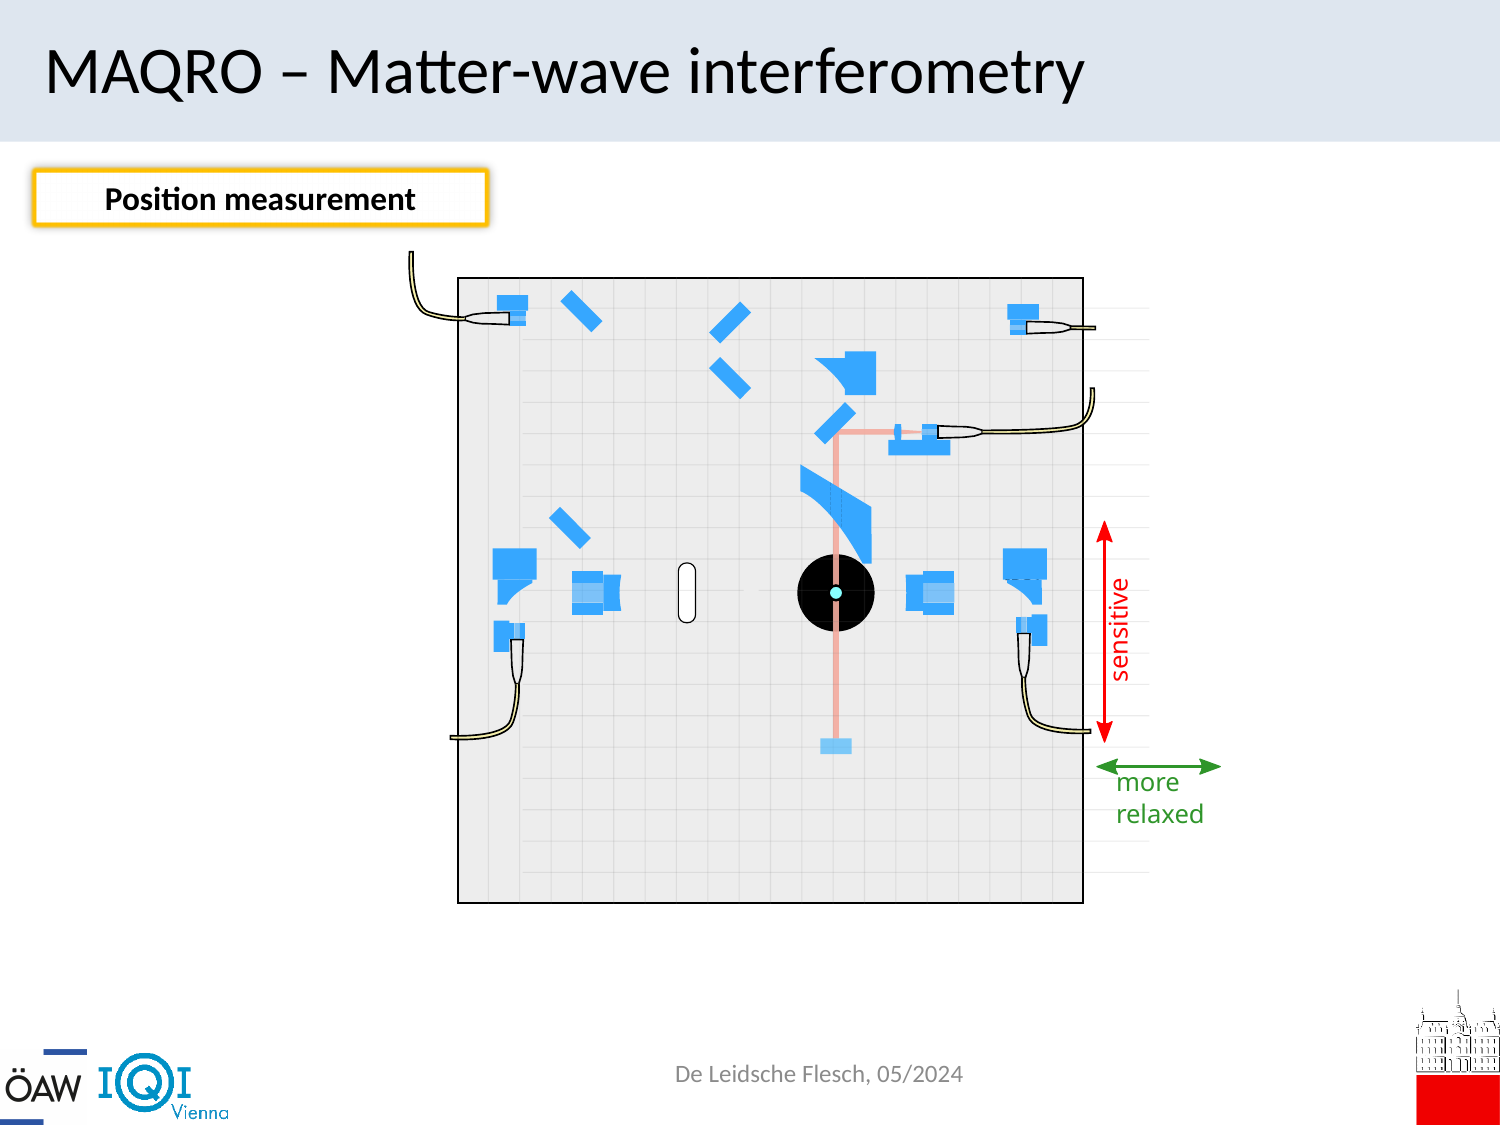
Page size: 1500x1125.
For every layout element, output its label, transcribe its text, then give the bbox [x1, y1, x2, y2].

picture [0, 1049, 87, 1125]
picture [1416, 988, 1500, 1125]
title MAQRO – Matter-wave interferometry [29, 7, 1317, 126]
text_box Position measurement [37, 173, 485, 222]
picture [404, 246, 1226, 908]
picture [94, 1049, 234, 1124]
